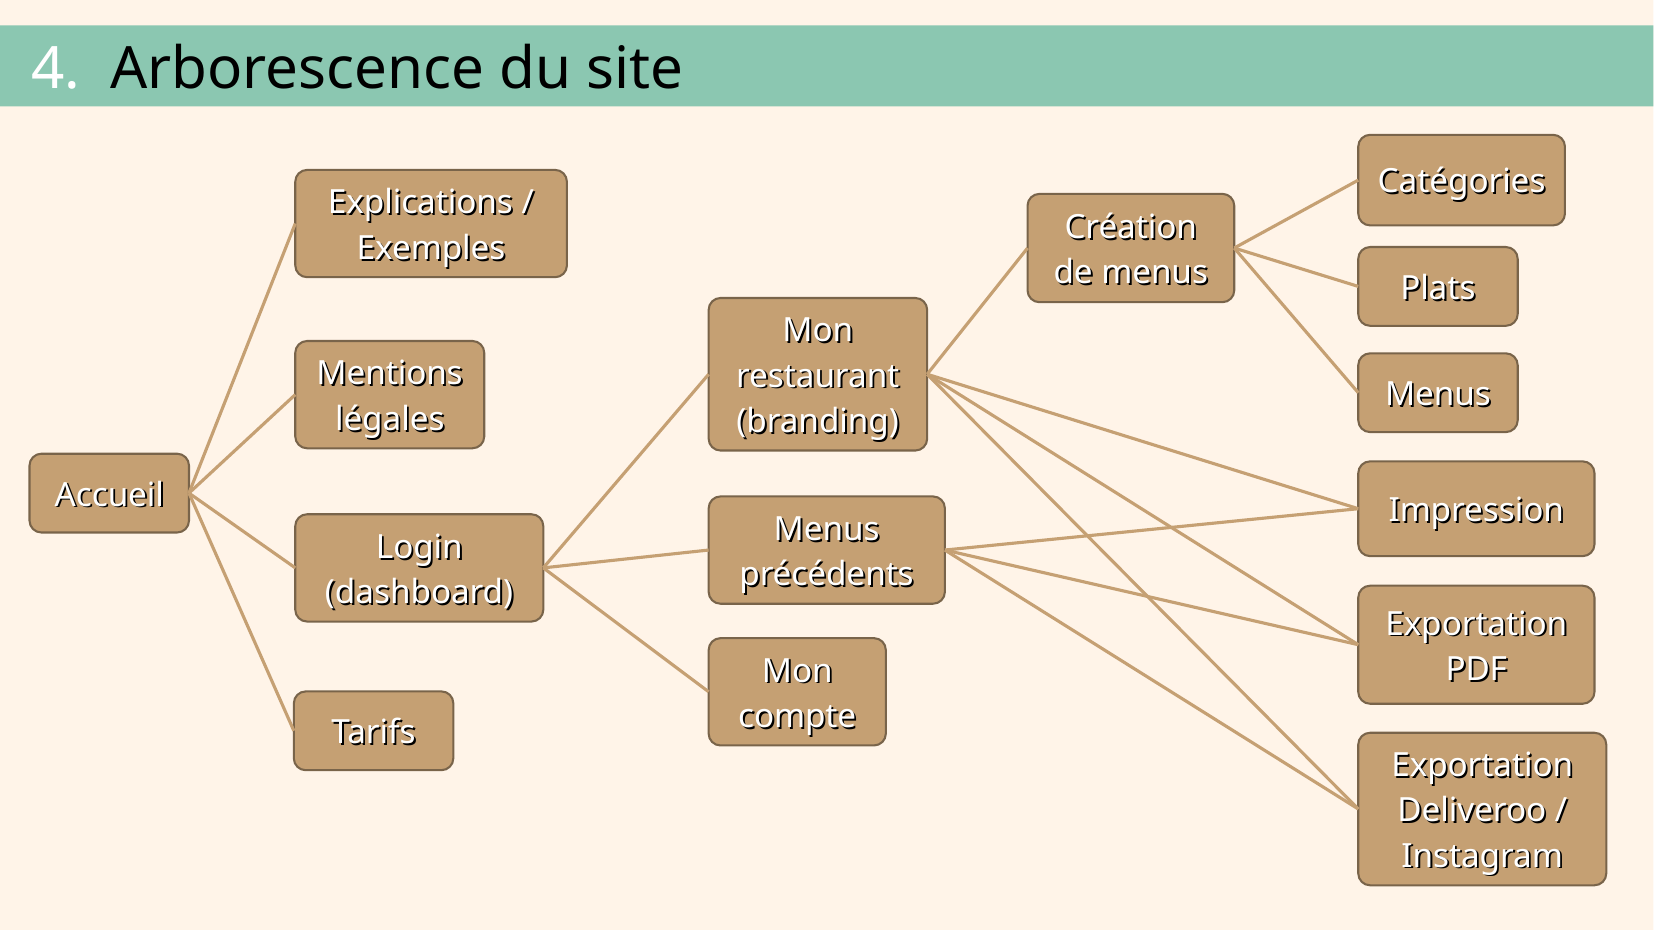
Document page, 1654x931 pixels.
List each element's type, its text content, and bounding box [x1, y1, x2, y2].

text_box Mon restaurant (branding) [708, 306, 928, 443]
text_box Mentions légales [295, 341, 485, 448]
text_box Catégories [1358, 134, 1565, 226]
text_box Menus précédents [708, 502, 945, 598]
text_box Création de menus [1027, 193, 1235, 303]
text_box Menus [1358, 353, 1518, 433]
text_box Mon compte [708, 644, 886, 740]
text_box Plats [1358, 247, 1518, 326]
title 4. Arborescence du site [0, 25, 1654, 107]
text_box Explications / Exemples [295, 176, 567, 271]
text_box Exportation PDF [1358, 585, 1595, 704]
text_box Accueil [29, 453, 189, 533]
text_box Exportation Deliveroo / Instagram [1358, 734, 1607, 884]
text_box Tarifs [293, 691, 454, 771]
text_box Impression [1358, 461, 1595, 557]
text_box Login (dashboard) [295, 514, 544, 622]
